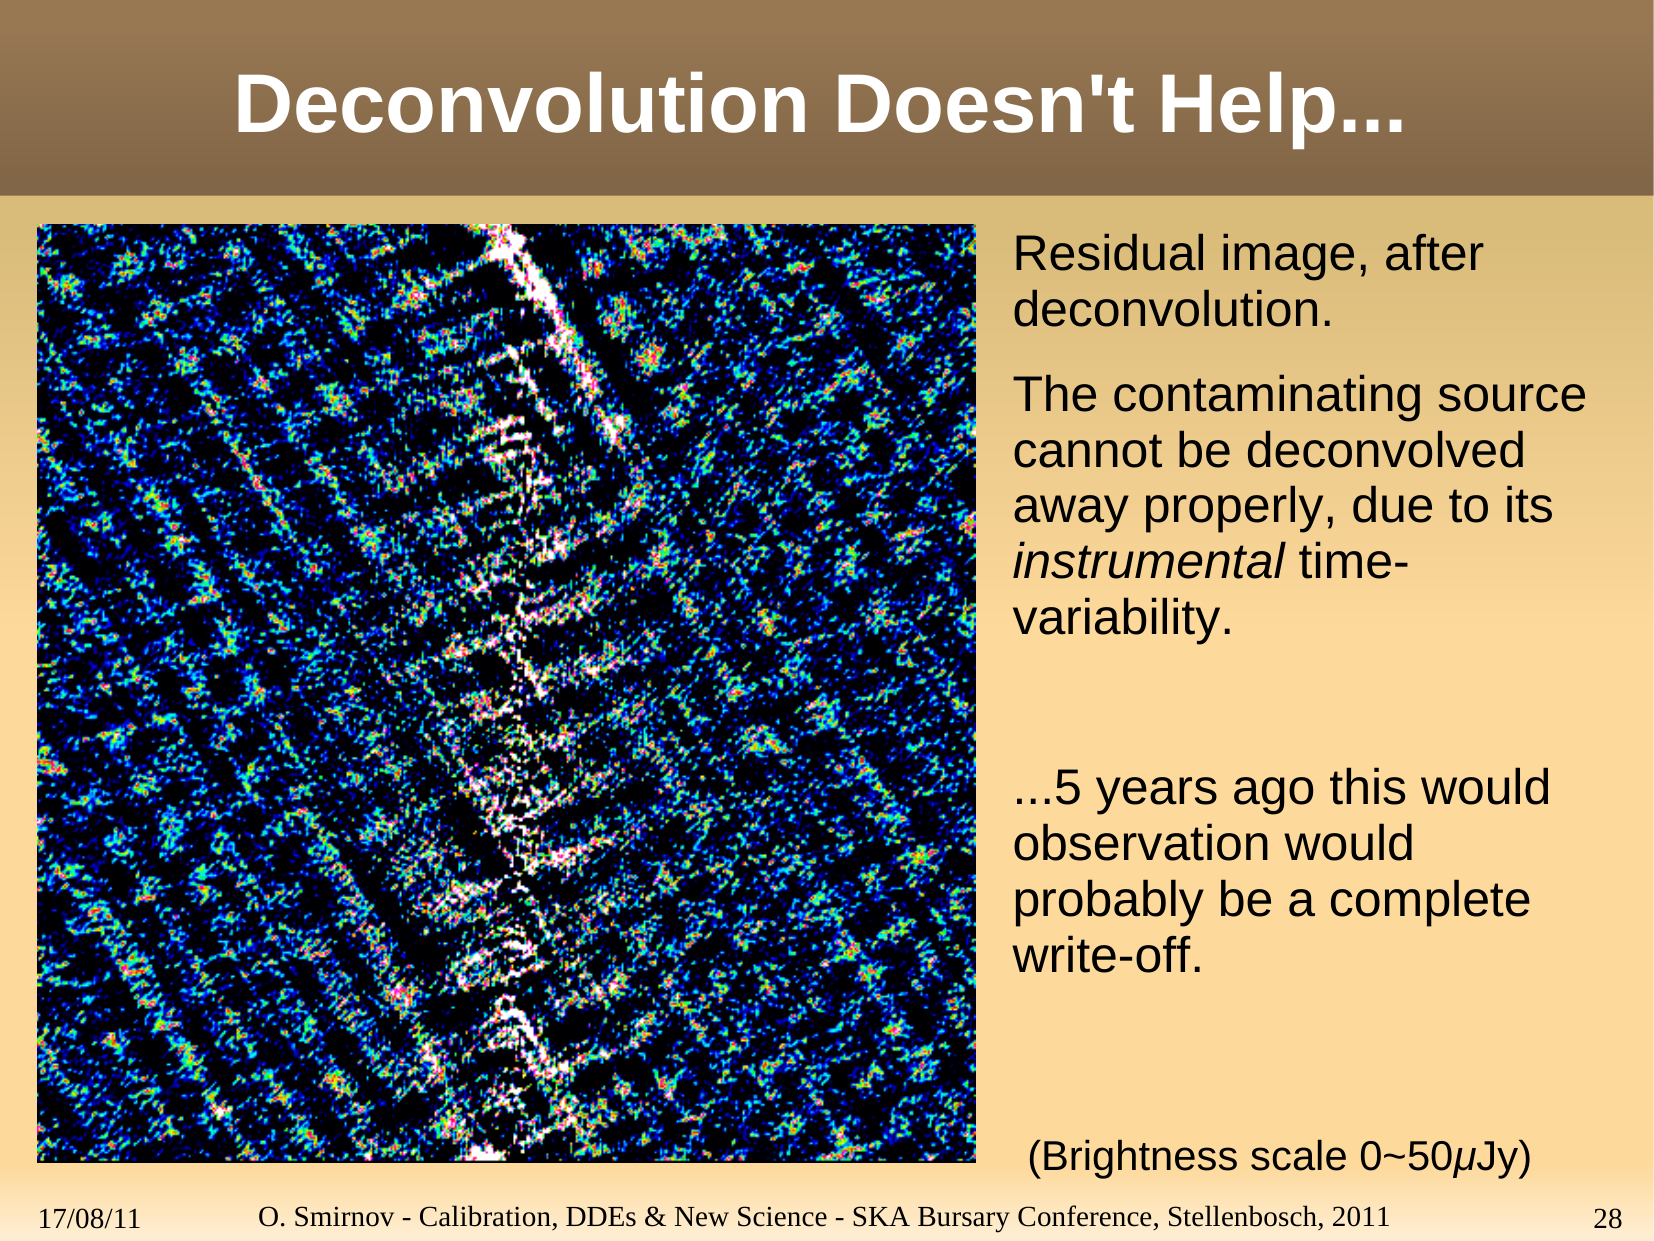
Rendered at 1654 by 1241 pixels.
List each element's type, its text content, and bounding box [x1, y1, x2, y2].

text_box (Brightness scale 0~50μJy) [1012, 1125, 1654, 1187]
list Residual image, after deconvolution. The contaminating source cannot be deconvolved away properly, due to its instrumental time-variability. ...5 years ago this would observation would probably be a complete write-off. [1012, 225, 1601, 1104]
picture [0, 0, 1654, 1241]
title Deconvolution Doesn't Help... [76, 7, 1565, 200]
